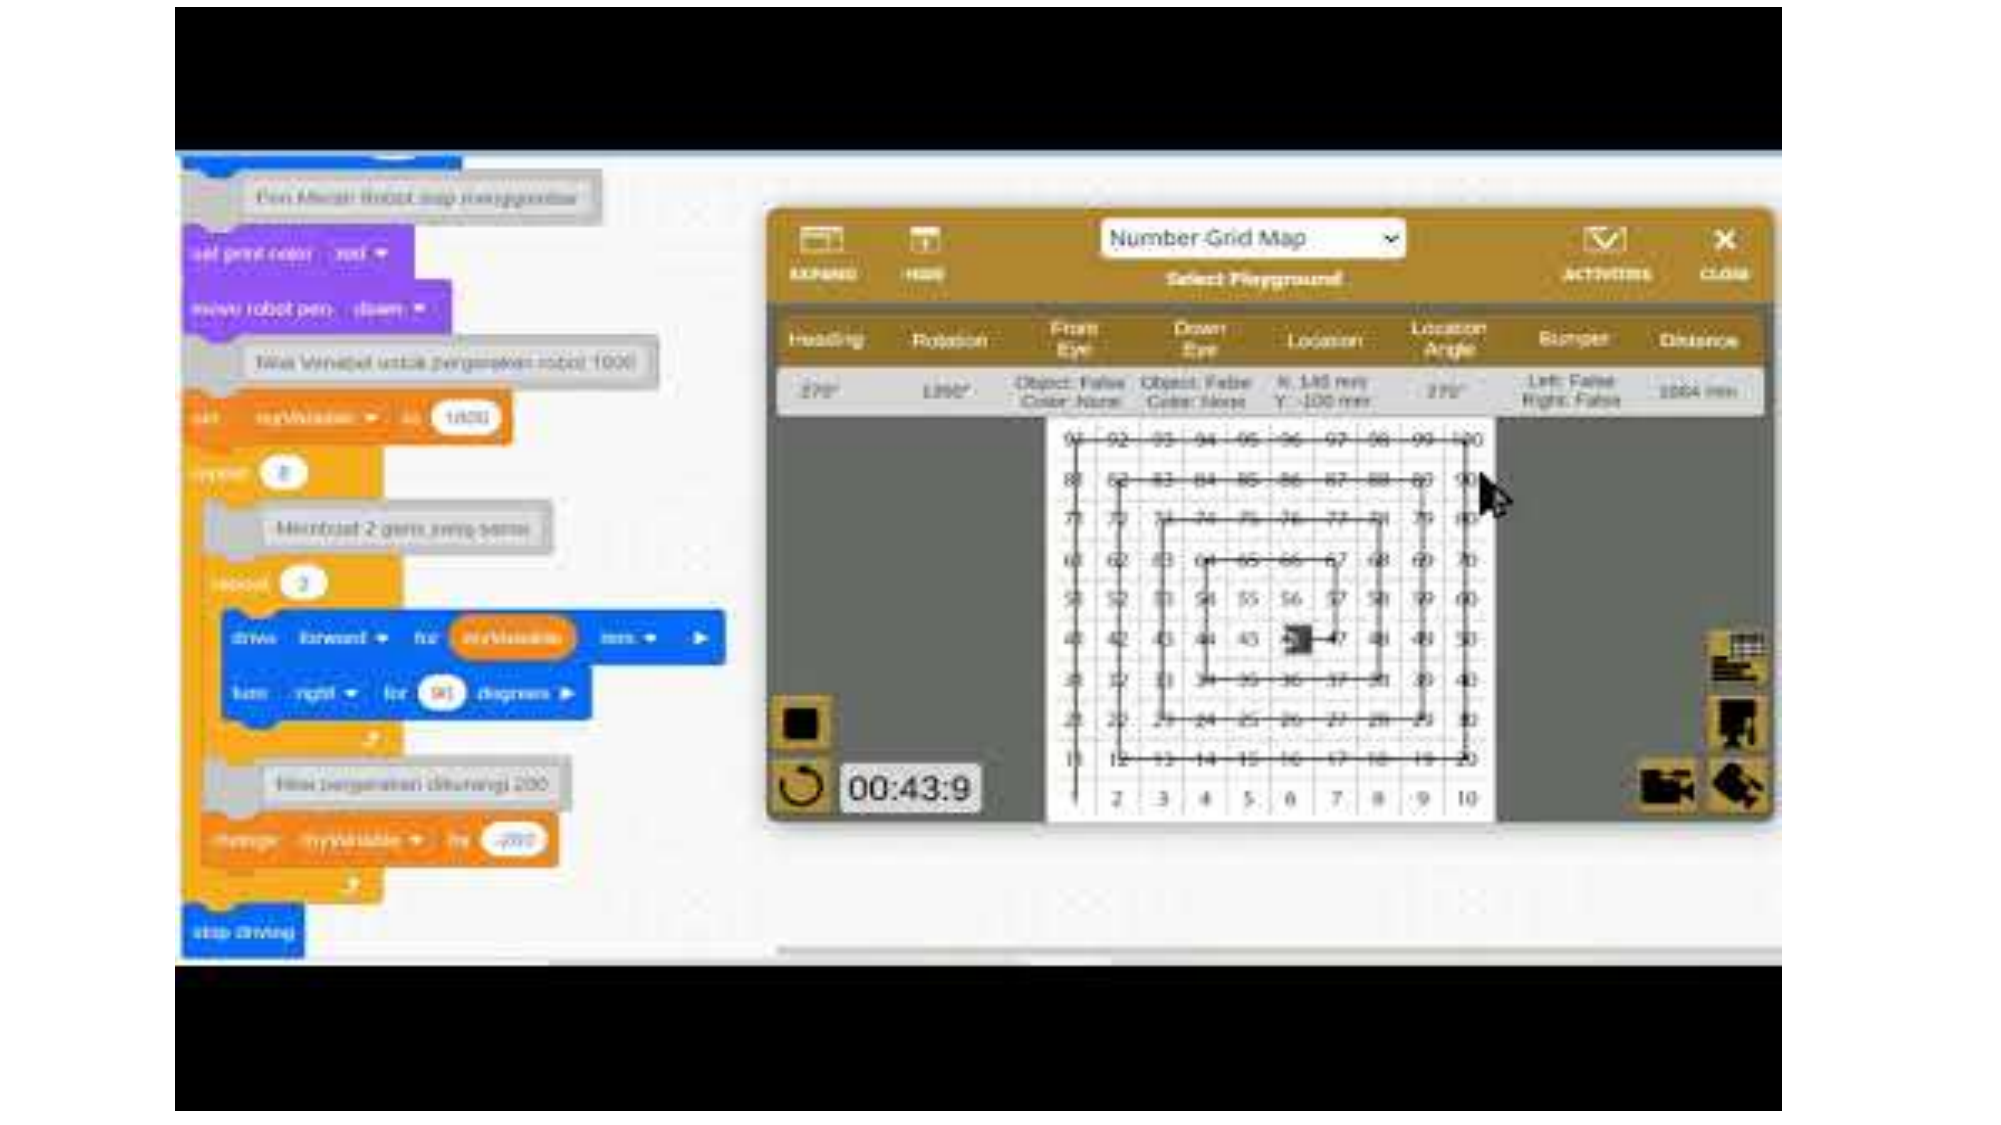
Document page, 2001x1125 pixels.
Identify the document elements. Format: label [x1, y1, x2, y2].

picture [175, 7, 1782, 1111]
